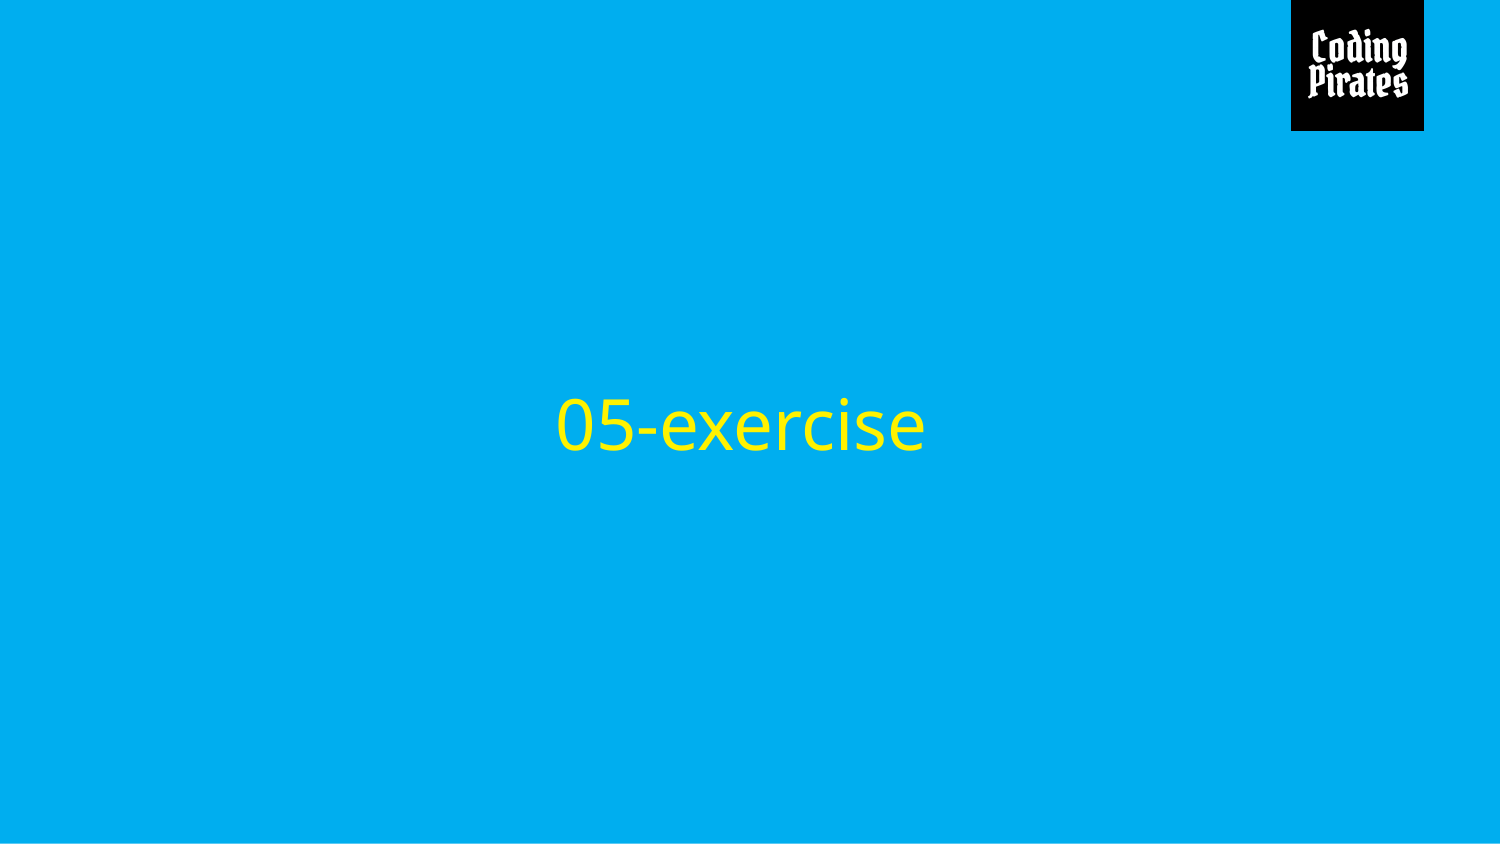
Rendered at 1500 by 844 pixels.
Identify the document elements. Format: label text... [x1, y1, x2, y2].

title 05-exercise [12, 352, 1472, 491]
picture [1292, 0, 1423, 130]
